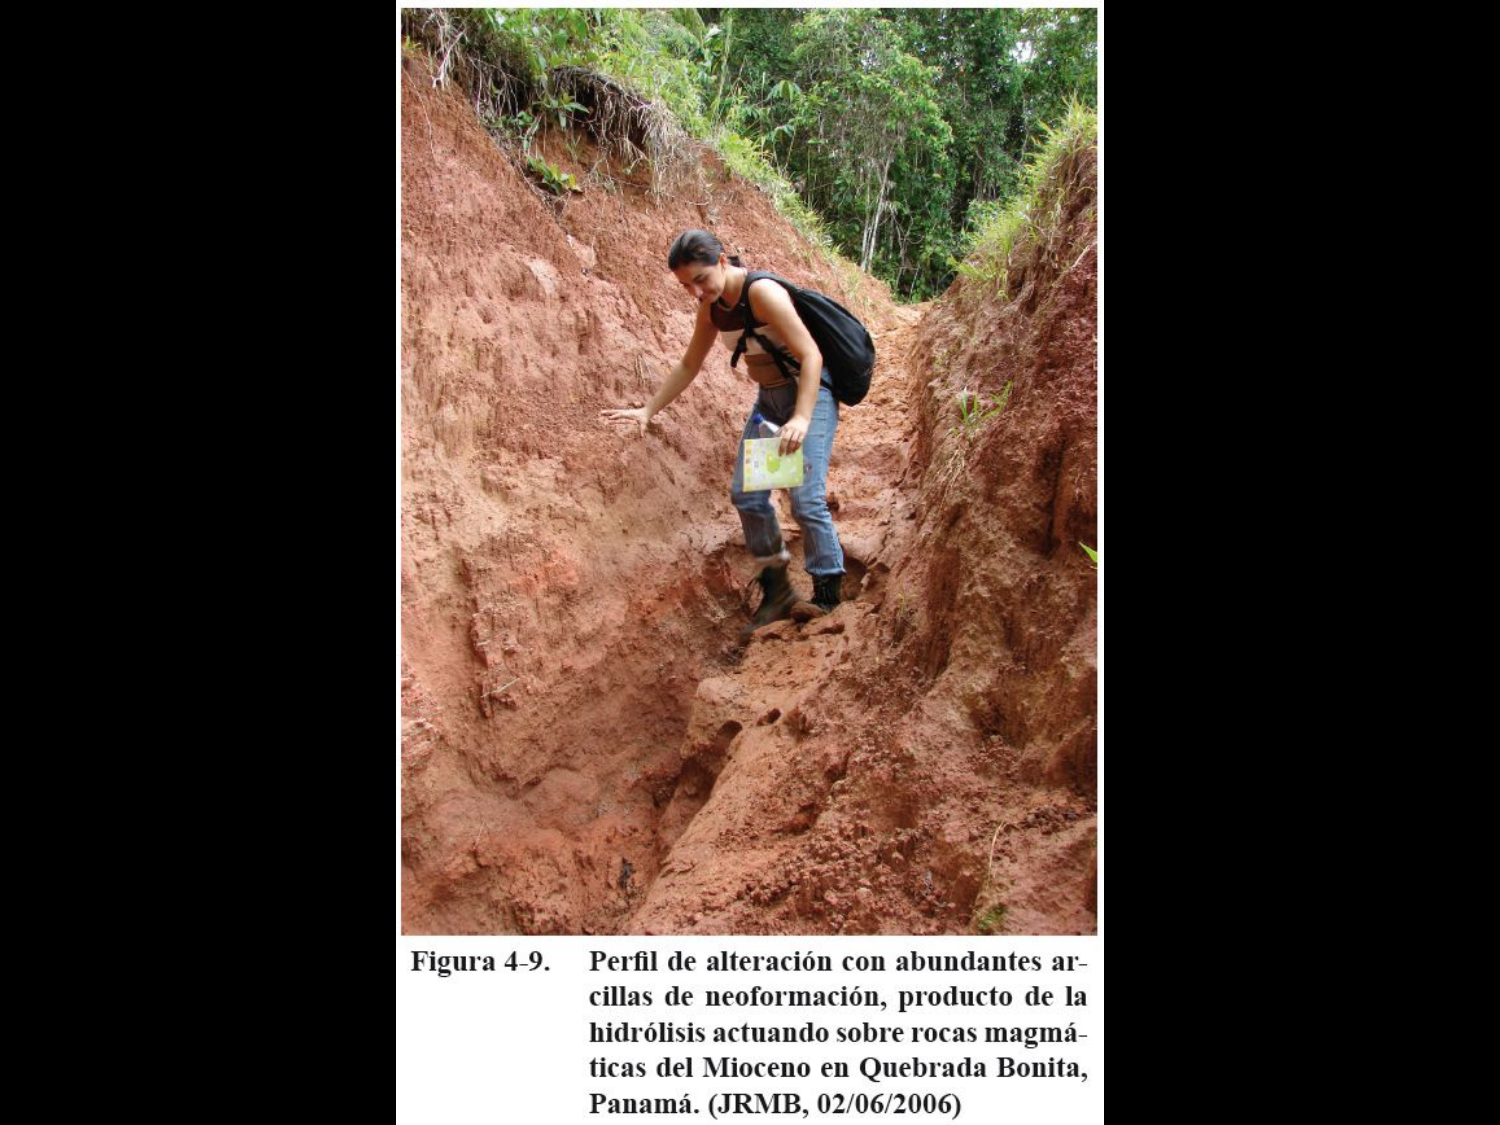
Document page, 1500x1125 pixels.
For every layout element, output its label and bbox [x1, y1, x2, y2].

picture [396, 0, 1104, 1125]
